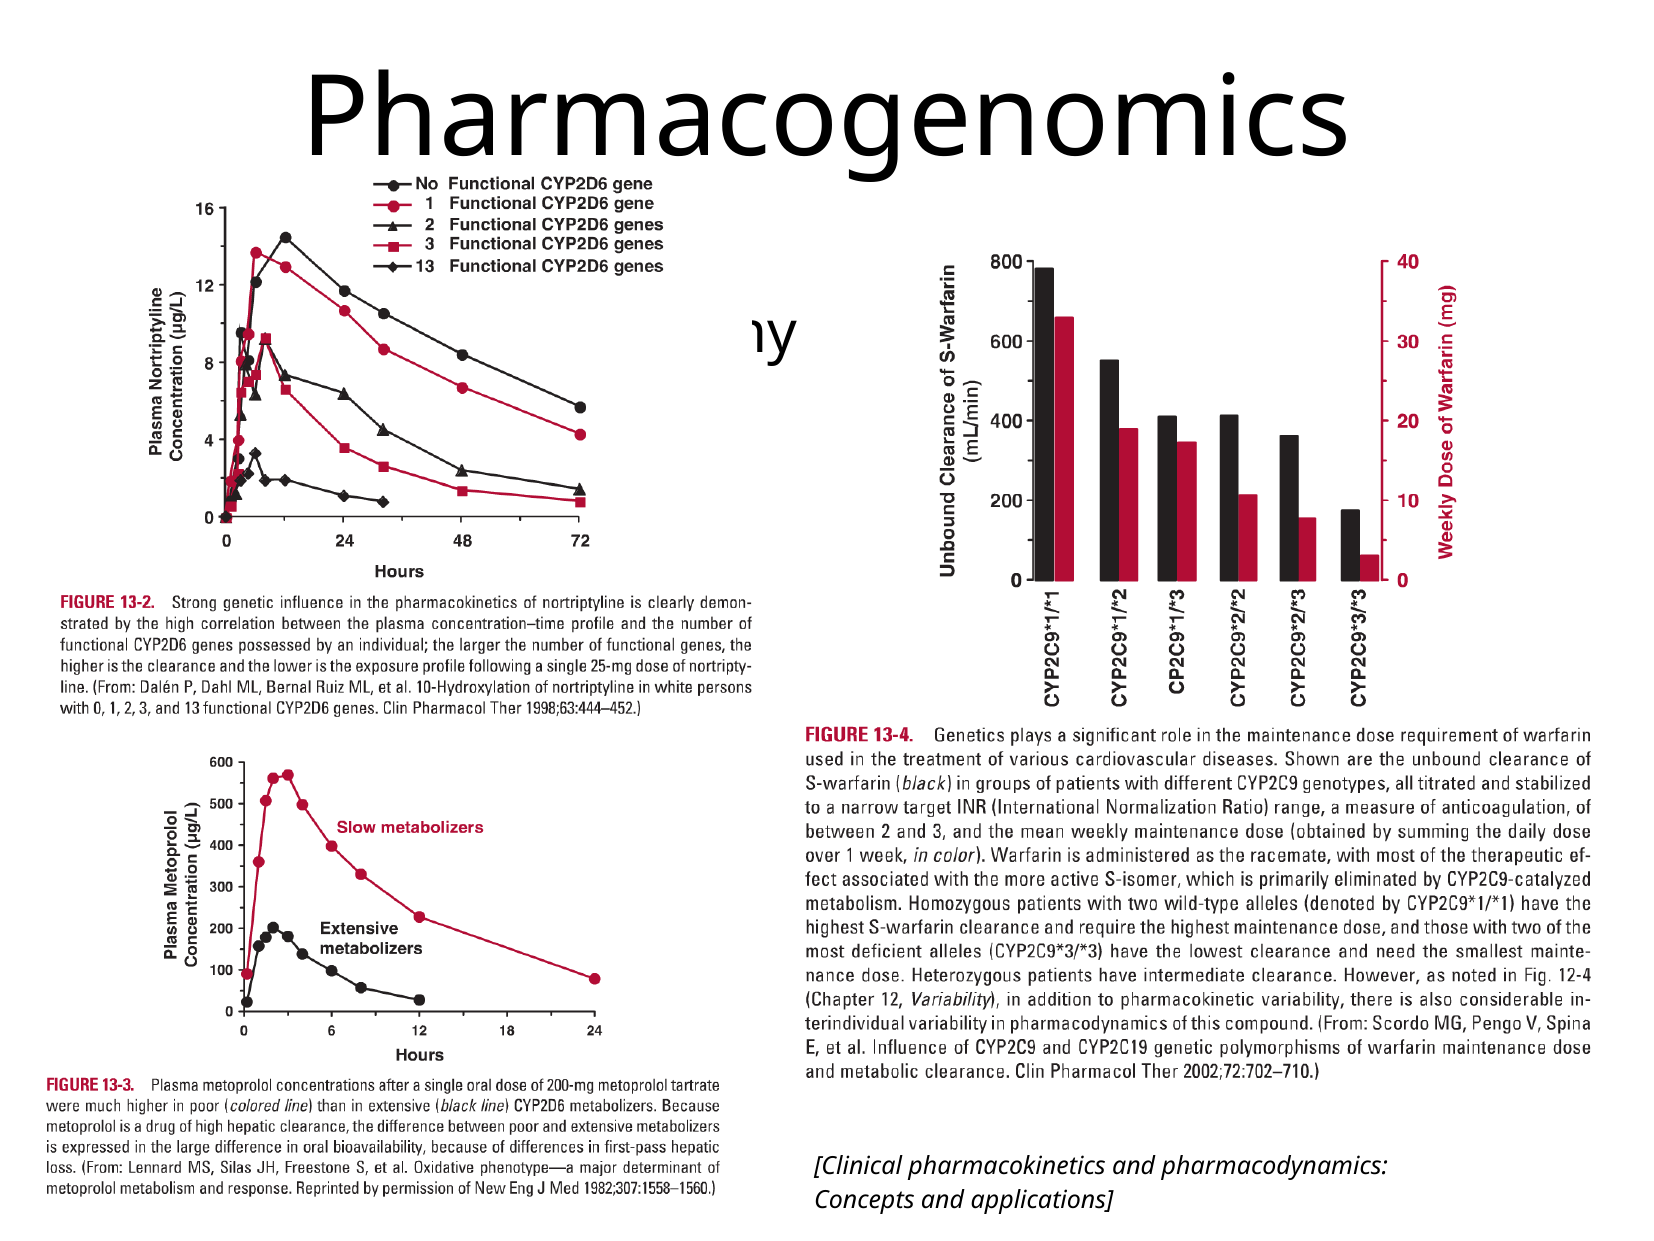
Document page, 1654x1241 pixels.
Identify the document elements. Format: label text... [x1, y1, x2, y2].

picture [46, 756, 721, 1197]
title Pharmacogenomics [82, 8, 1571, 216]
picture [804, 254, 1591, 1081]
text_box [Clinical pharmacokinetics and pharmacodynamics: Concepts and applications] [799, 1140, 1546, 1231]
list Individualized theraphy Warfarin example [82, 290, 804, 1010]
picture [60, 176, 752, 717]
